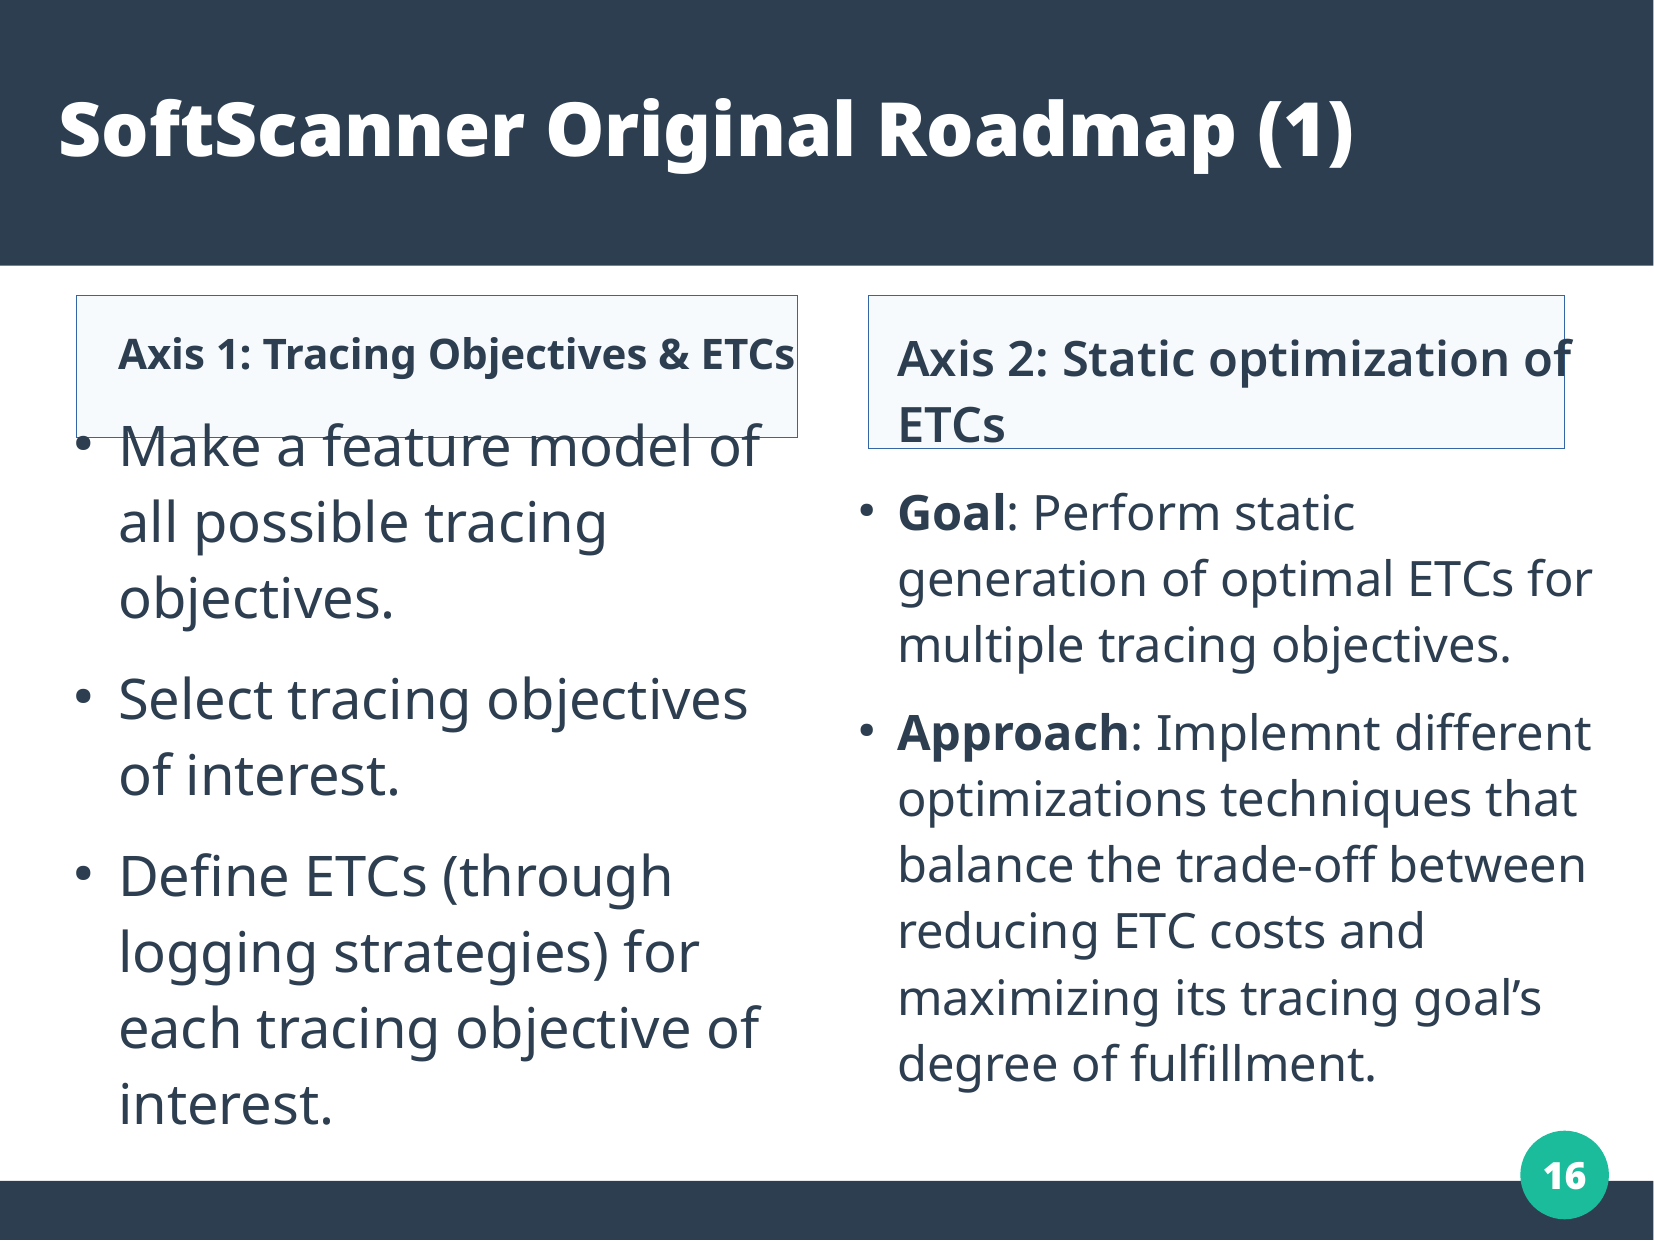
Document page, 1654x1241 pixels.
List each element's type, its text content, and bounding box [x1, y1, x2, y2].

text_box [868, 295, 1565, 324]
title SoftScanner Original Roadmap (1) [58, 49, 1595, 207]
list Axis 1: Tracing Objectives & ETCs Make a feature model of all possible tracing objectives. Select tracing objectives of interest. Define ETCs (through logging strategies) for each tracing objective of interest. [58, 324, 808, 1152]
text_box [76, 295, 798, 324]
list Axis 2: Static optimization of ETCs Goal: Perform static generation of optimal ETCs for multiple tracing objectives. Approach: Implemnt different optimizations techniques that balance the trade-off between reducing ETC costs and maximizing its tracing goal’s degree of fulfillment. [845, 324, 1595, 1152]
